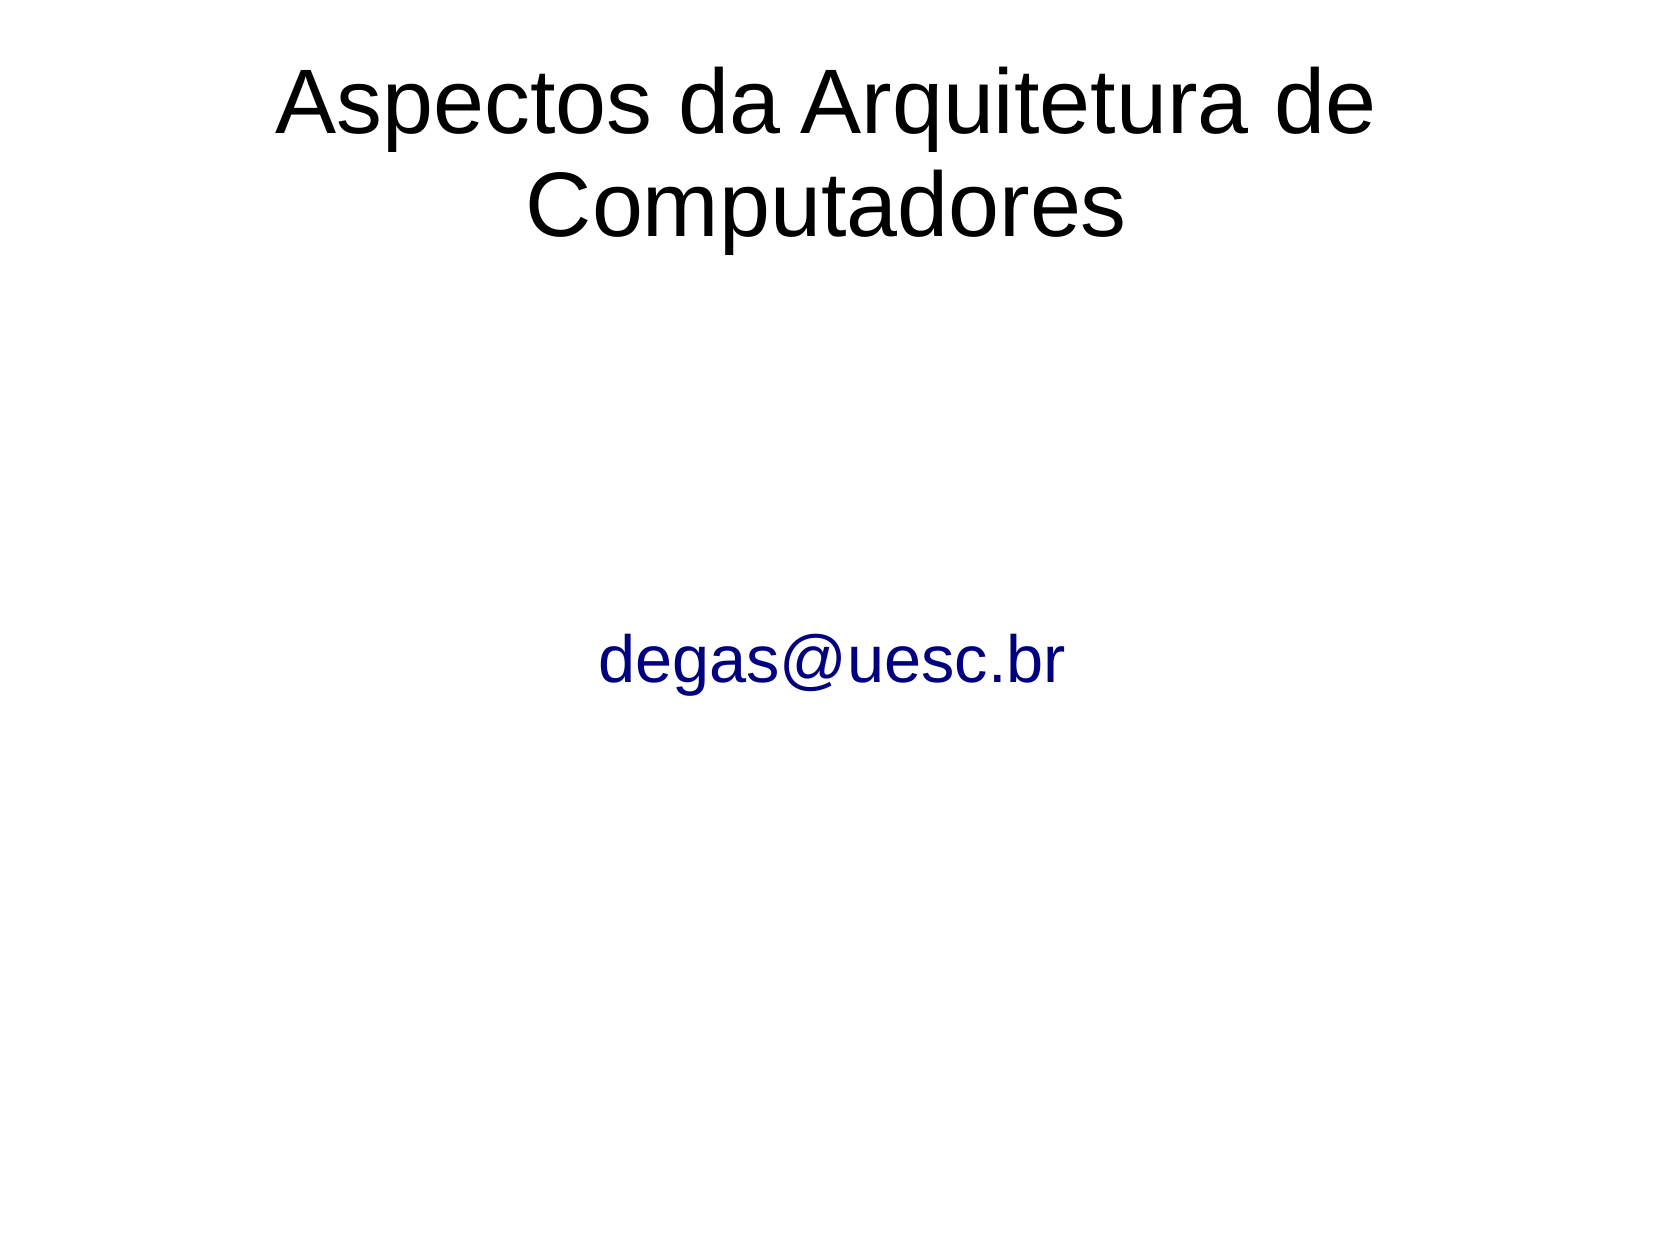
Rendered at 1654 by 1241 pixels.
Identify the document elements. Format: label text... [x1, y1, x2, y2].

subtitle degas@uesc.br [88, 295, 1577, 1099]
title Aspectos da Arquitetura de Computadores [82, 49, 1571, 257]
